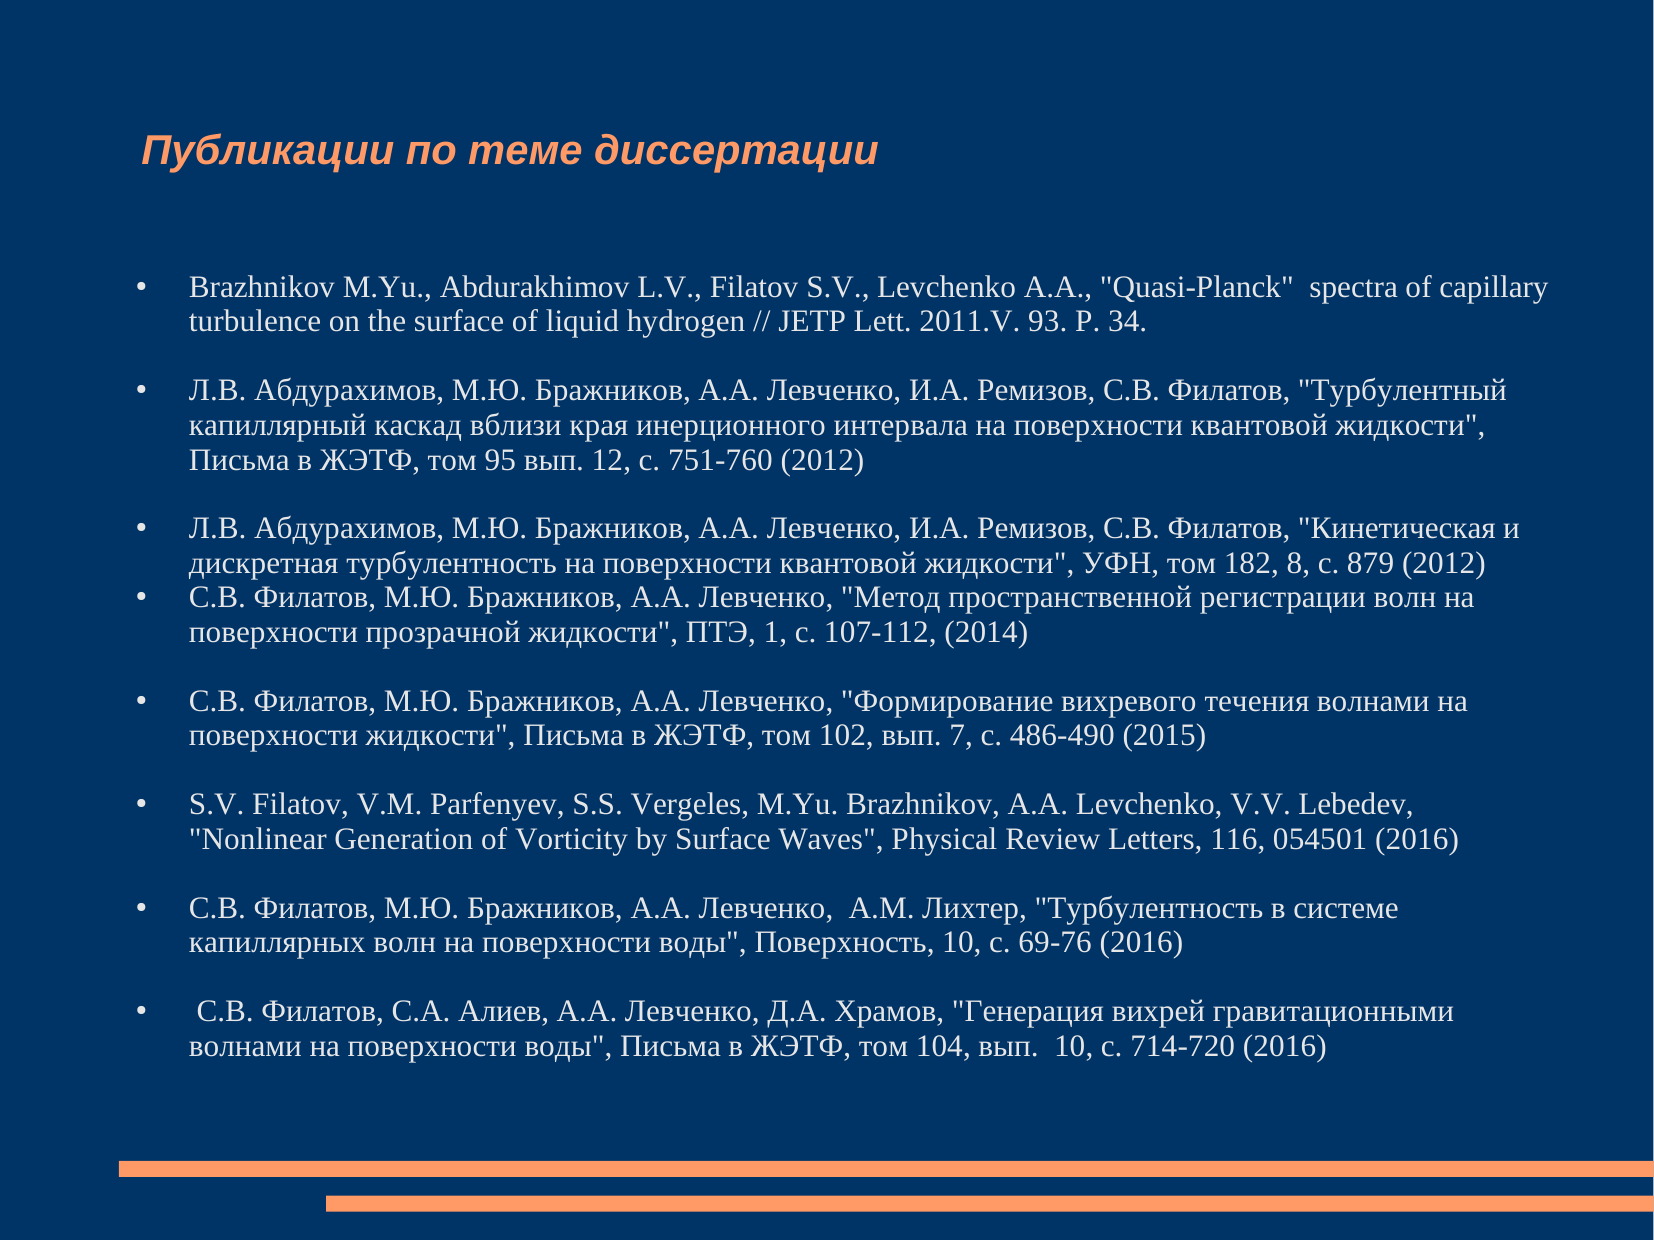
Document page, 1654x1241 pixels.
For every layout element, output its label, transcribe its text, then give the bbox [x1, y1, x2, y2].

title Публикации по теме диссертации [121, 46, 1534, 254]
list Brazhnikov M.Yu., Abdurakhimov L.V., Filatov S.V., Levchenko A.A., "Quasi-Planck" spectra of capillary turbulence on the surface of liquid hydrogen // JETP Lett. 2011.V. 93. P. 34. Л.В. Абдурахимов, М.Ю. Бражников, А.А. Левченко, И.А. Ремизов, С.В. Филатов, "Турбулентный капиллярный каскад вблизи края инерционного интервала на поверхности квантовой жидкости", Письма в ЖЭТФ, том 95 вып. 12, с. 751-760 (2012) Л.В. Абдурахимов, М.Ю. Бражников, А.А. Левченко, И.А. Ремизов, С.В. Филатов, "Кинетическая и дискретная турбулентность на поверхности квантовой жидкости", УФН, том 182, 8, с. 879 (2012) С.В. Филатов, М.Ю. Бражников, А.А. Левченко, "Метод пространственной регистрации волн на поверхности прозрачной жидкости", ПТЭ, 1, с. 107-112, (2014) С.В. Филатов, М.Ю. Бражников, А.А. Левченко, "Формирование вихревого течения волнами на поверхности жидкости", Письма в ЖЭТФ, том 102, вып. 7, с. 486-490 (2015) S.V. Filatov, V.M. Parfenyev, S.S. Vergeles, M.Yu. Brazhnikov, A.A. Levchenko, V.V. Lebedev, "Nonlinear Generation of Vorticity by Surface Waves", Physical Review Letters, 116, 054501 (2016) С.В. Филатов, М.Ю. Бражников, А.А. Левченко, А.М. Лихтер, "Турбулентность в системе капиллярных волн на поверхности воды", Поверхность, 10, с. 69-76 (2016) С.В. Филатов, С.А. Алиев, А.А. Левченко, Д.А. Храмов, "Генерация вихрей гравитационными волнами на поверхности воды", Письма в ЖЭТФ, том 104, вып. 10, с. 714-720 (2016) [118, 269, 1558, 1063]
